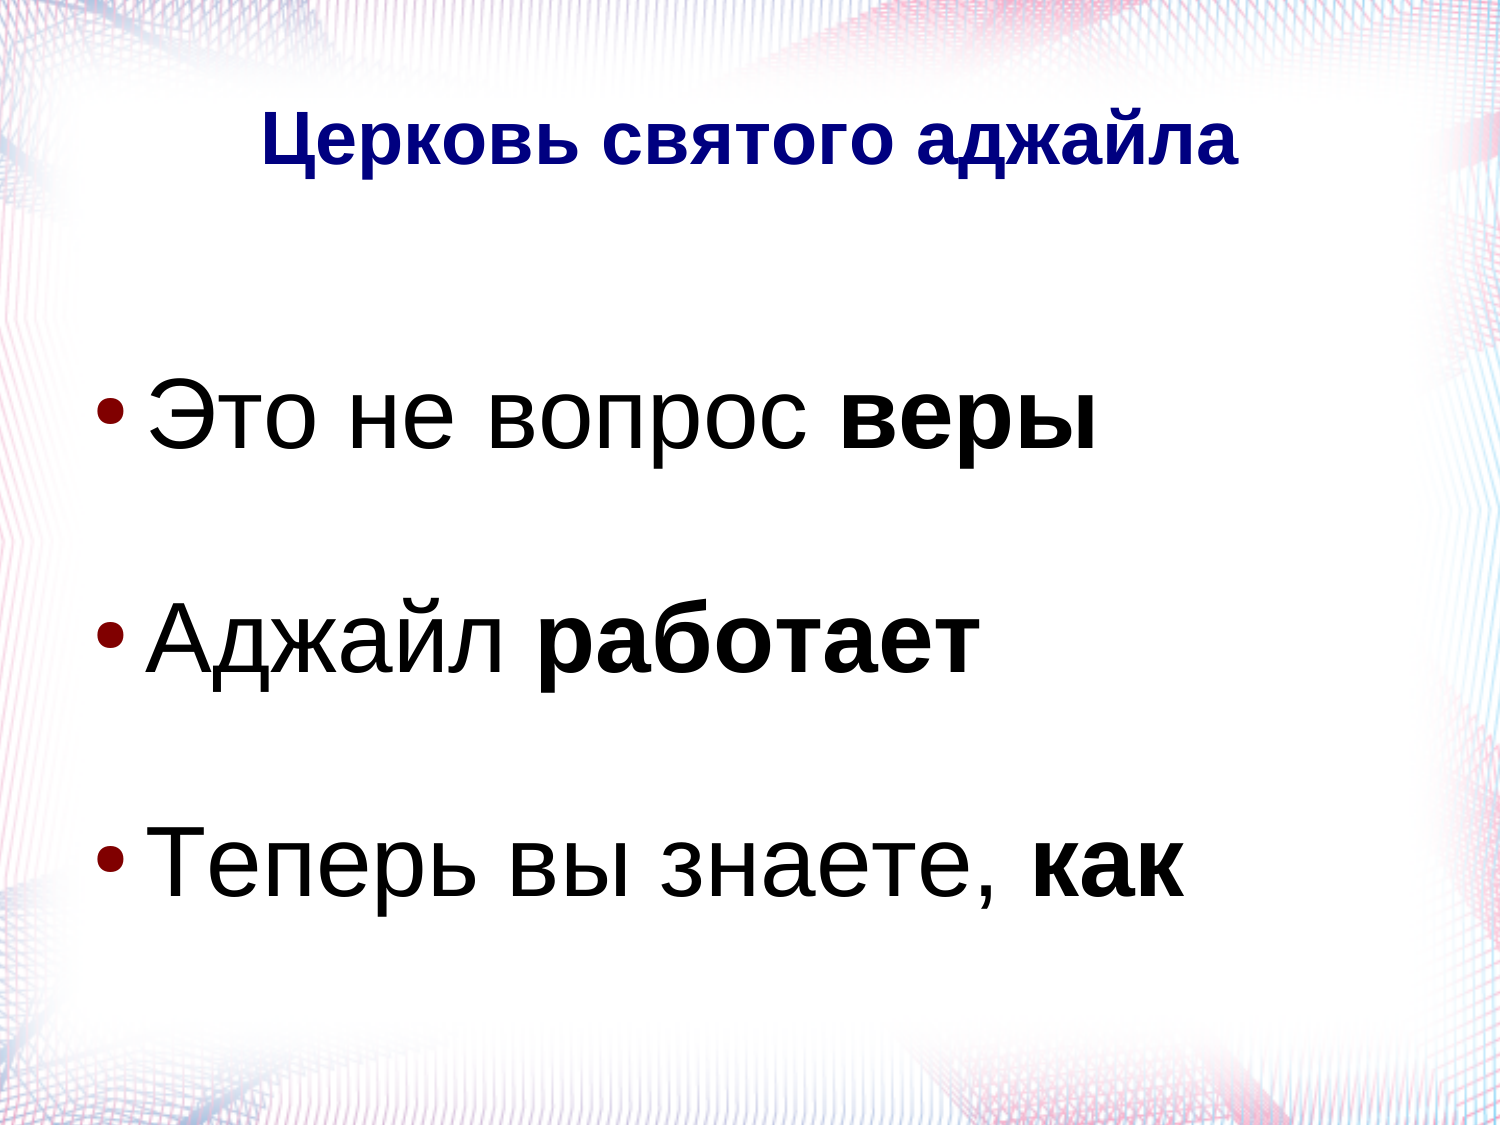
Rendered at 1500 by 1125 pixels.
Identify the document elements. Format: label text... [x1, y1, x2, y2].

picture [0, 0, 1500, 1125]
title Церковь святого аджайла [75, 44, 1425, 233]
list Это не вопрос веры Аджайл работает Теперь вы знаете, как [75, 357, 1425, 1011]
